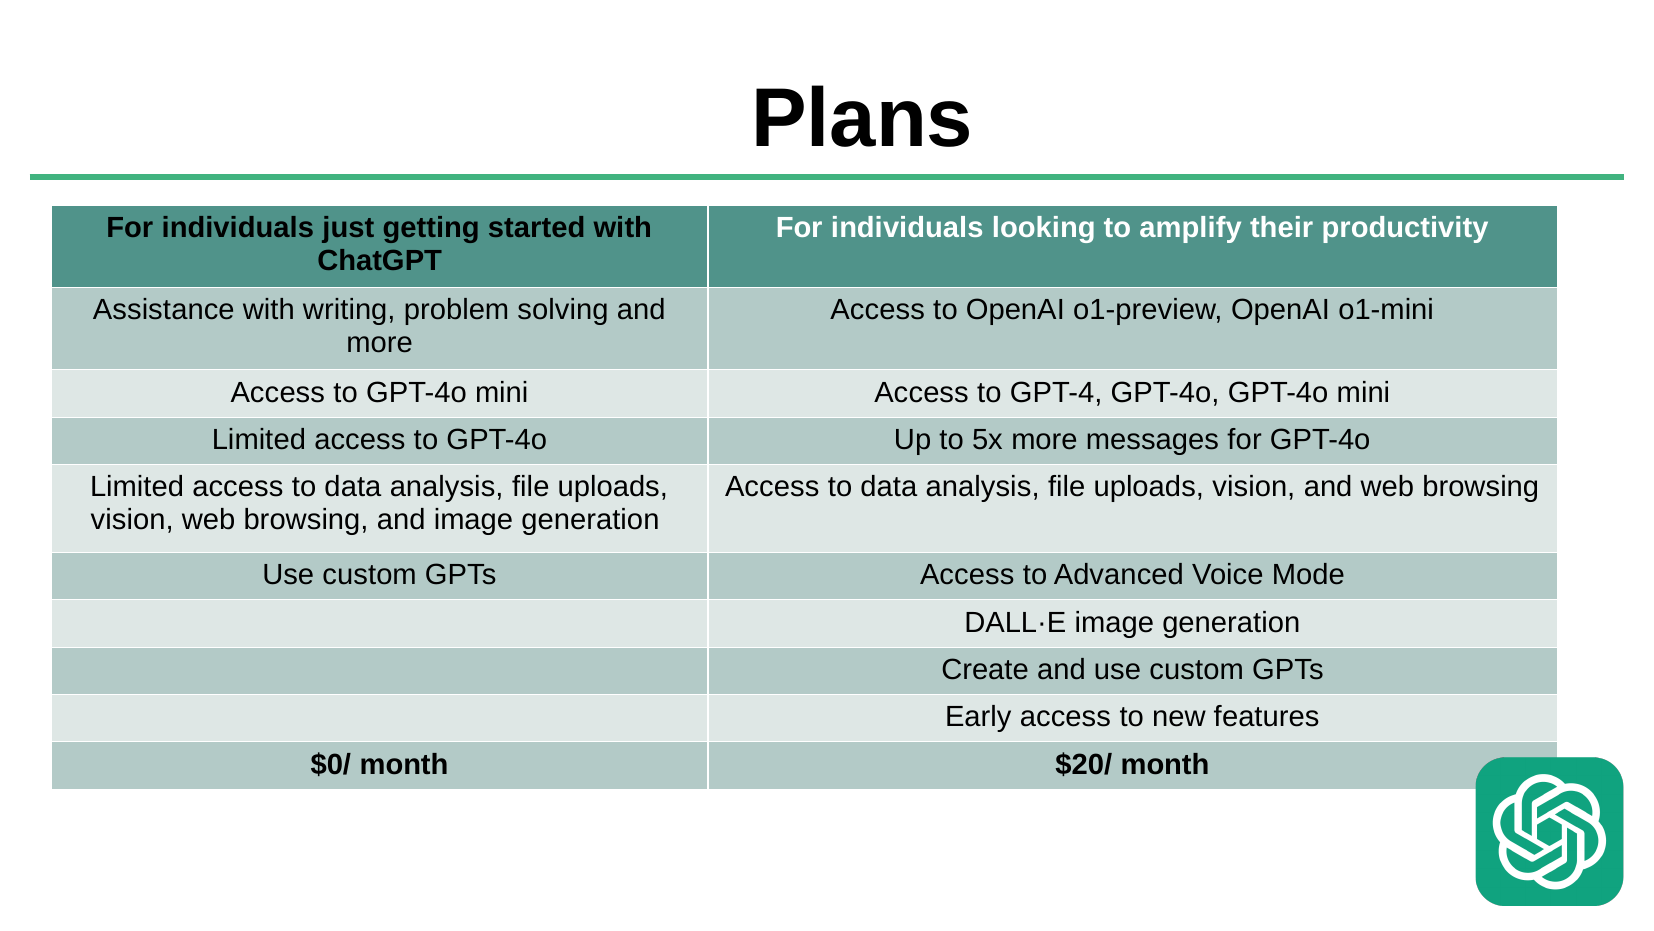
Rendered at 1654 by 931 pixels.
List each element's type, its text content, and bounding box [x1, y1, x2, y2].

table_cell Create and use custom GPTs [709, 648, 1557, 694]
table_cell [52, 648, 707, 694]
table_cell [52, 695, 707, 741]
table_cell Limited access to data analysis, file uploads, vision, web browsing, and image generation [52, 465, 707, 552]
table_cell Up to 5x more messages for GPT-4o [709, 418, 1557, 464]
table_cell [52, 600, 707, 647]
table_cell $0/ month [52, 742, 707, 789]
table_header For individuals just getting started with ChatGPT [52, 206, 707, 287]
table_cell Early access to new features [709, 695, 1557, 741]
table_cell Assistance with writing, problem solving and more [52, 288, 707, 369]
table_cell Access to GPT-4, GPT-4o, GPT-4o mini [709, 370, 1557, 417]
table_cell Access to Advanced Voice Mode [709, 553, 1557, 599]
table_cell Use custom GPTs [52, 553, 707, 599]
picture [1475, 757, 1624, 906]
table_cell DALL·E image generation [709, 600, 1557, 647]
table_cell Limited access to GPT-4o [52, 418, 707, 464]
table_cell Access to OpenAI o1-preview, OpenAI o1-mini [709, 288, 1557, 369]
table_cell Access to GPT-4o mini [52, 370, 707, 417]
table_cell $20/ month [709, 742, 1557, 789]
title Plans [50, 66, 1604, 170]
table_header For individuals looking to amplify their productivity [709, 206, 1557, 287]
table_cell Access to data analysis, file uploads, vision, and web browsing [709, 465, 1557, 552]
